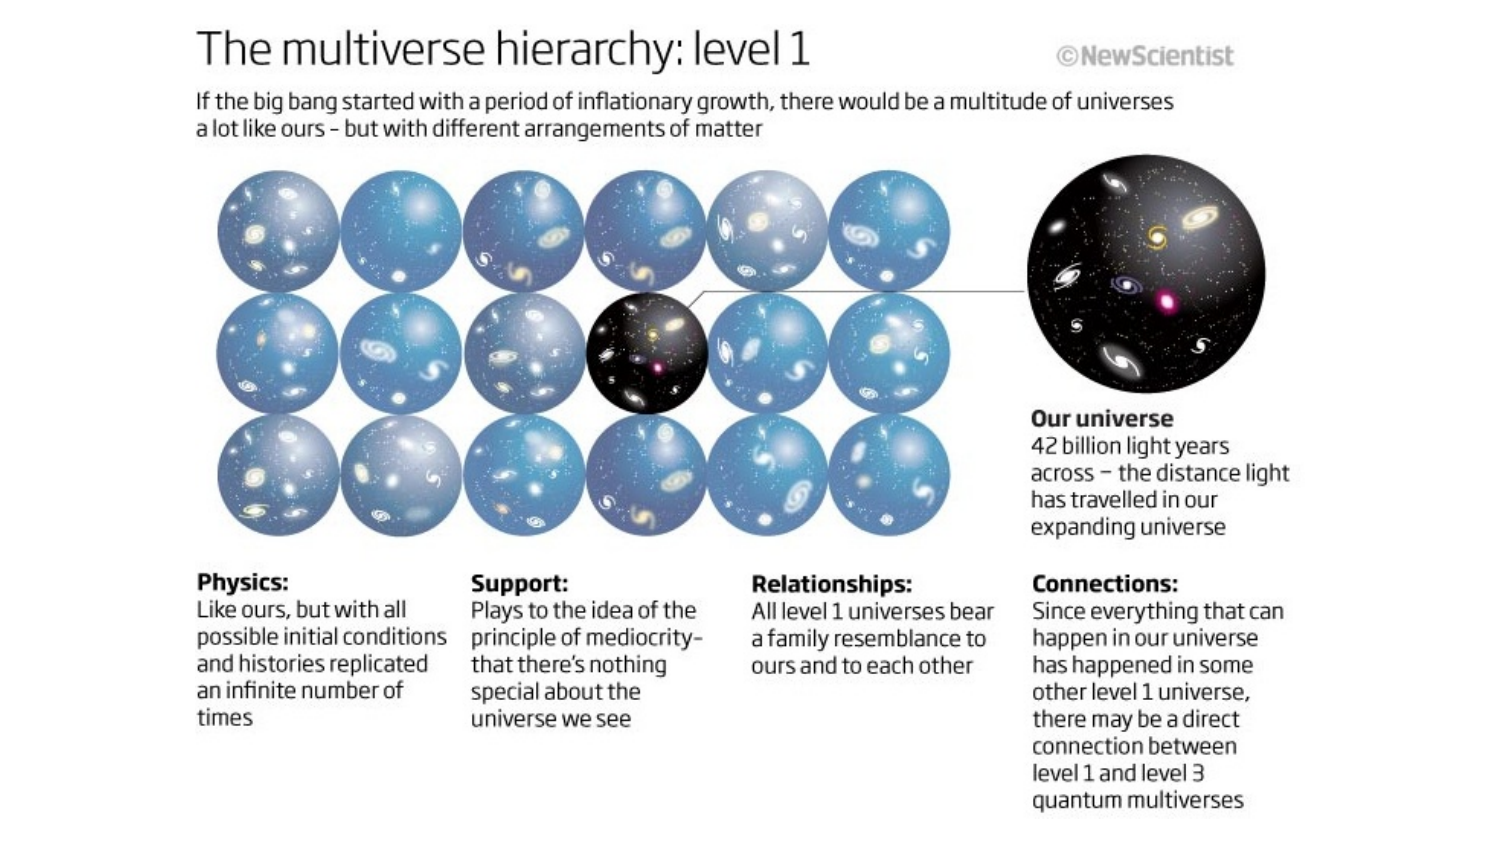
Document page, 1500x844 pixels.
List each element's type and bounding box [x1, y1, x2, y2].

picture [195, 24, 1305, 819]
